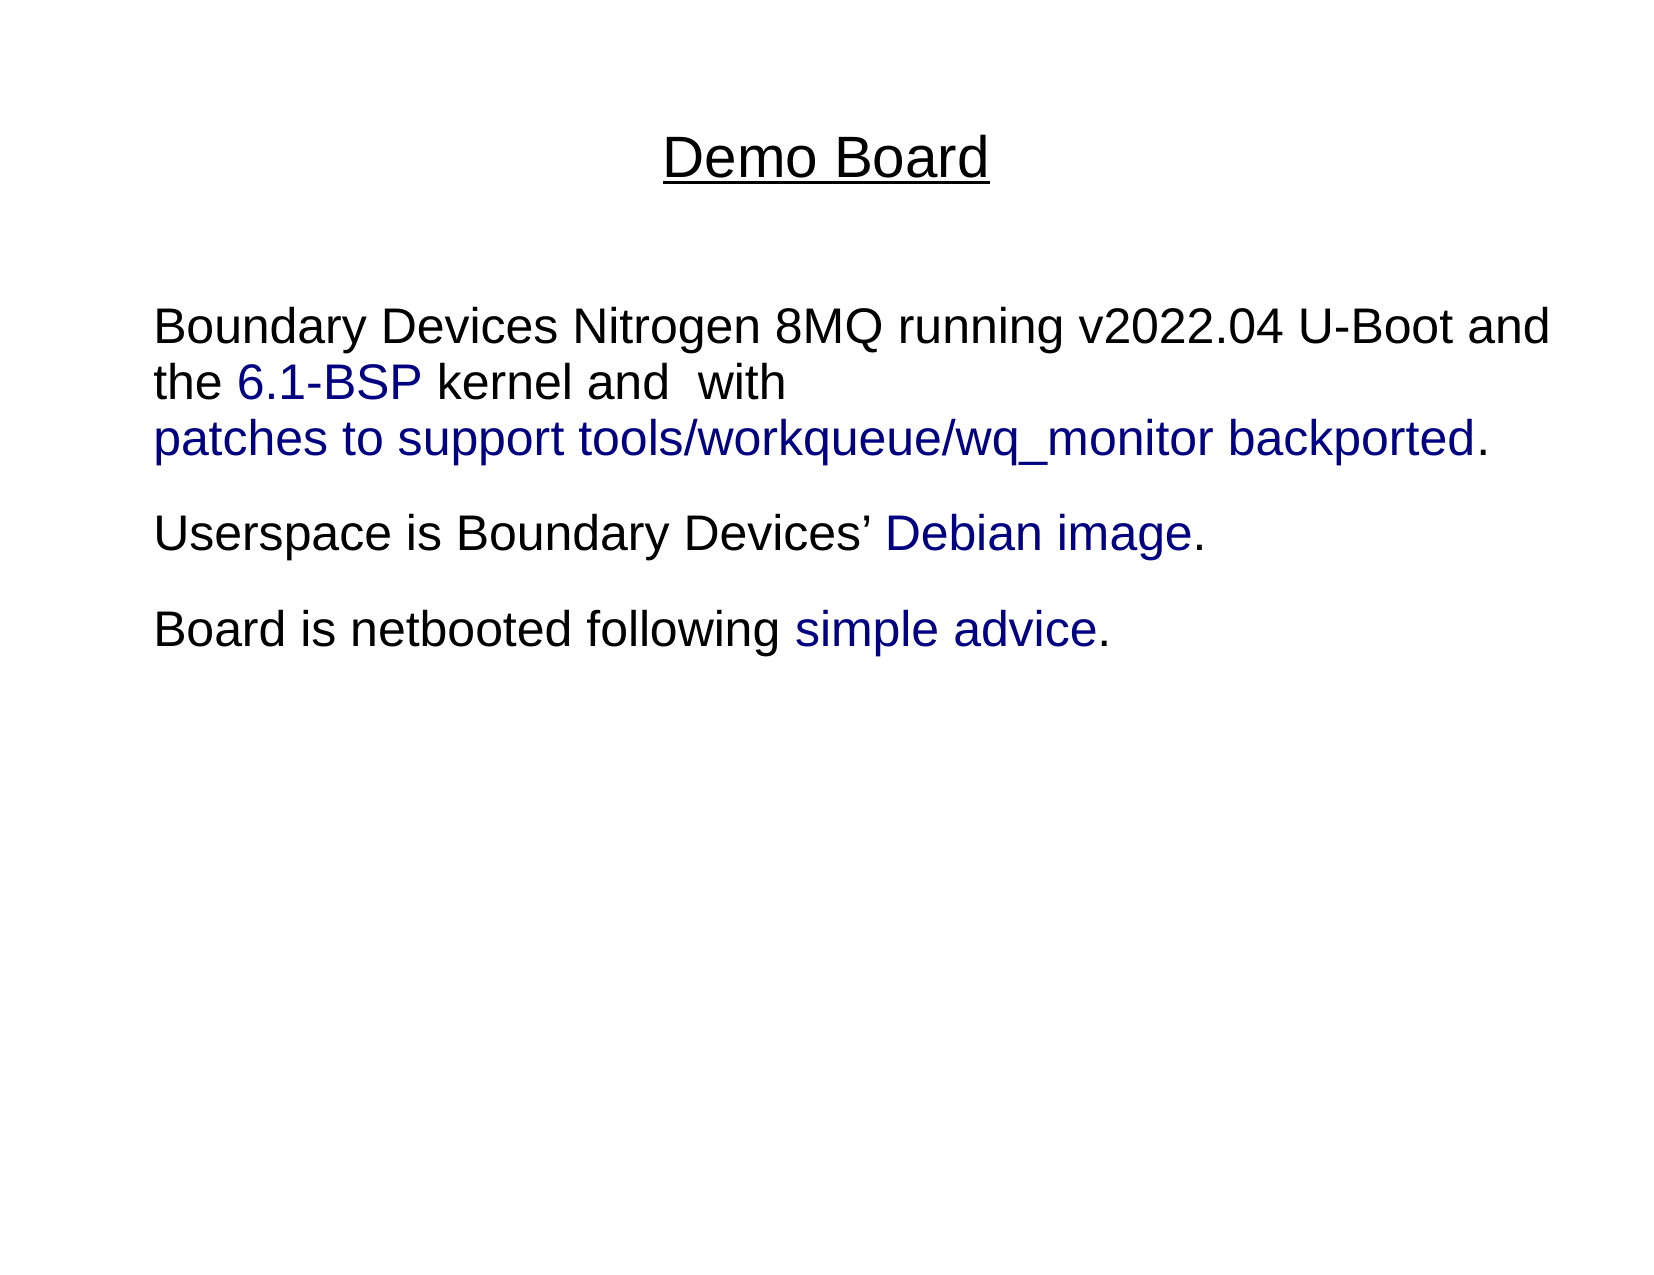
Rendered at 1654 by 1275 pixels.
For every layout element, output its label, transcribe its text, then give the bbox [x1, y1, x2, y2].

list Boundary Devices Nitrogen 8MQ running v2022.04 U-Boot and the 6.1-BSP kernel and with patches to support tools/workqueue/wq_monitor backported. Userspace is Boundary Devices’ Debian image. Board is netbooted following simple advice. [82, 298, 1571, 1038]
title Demo Board [82, 50, 1571, 264]
